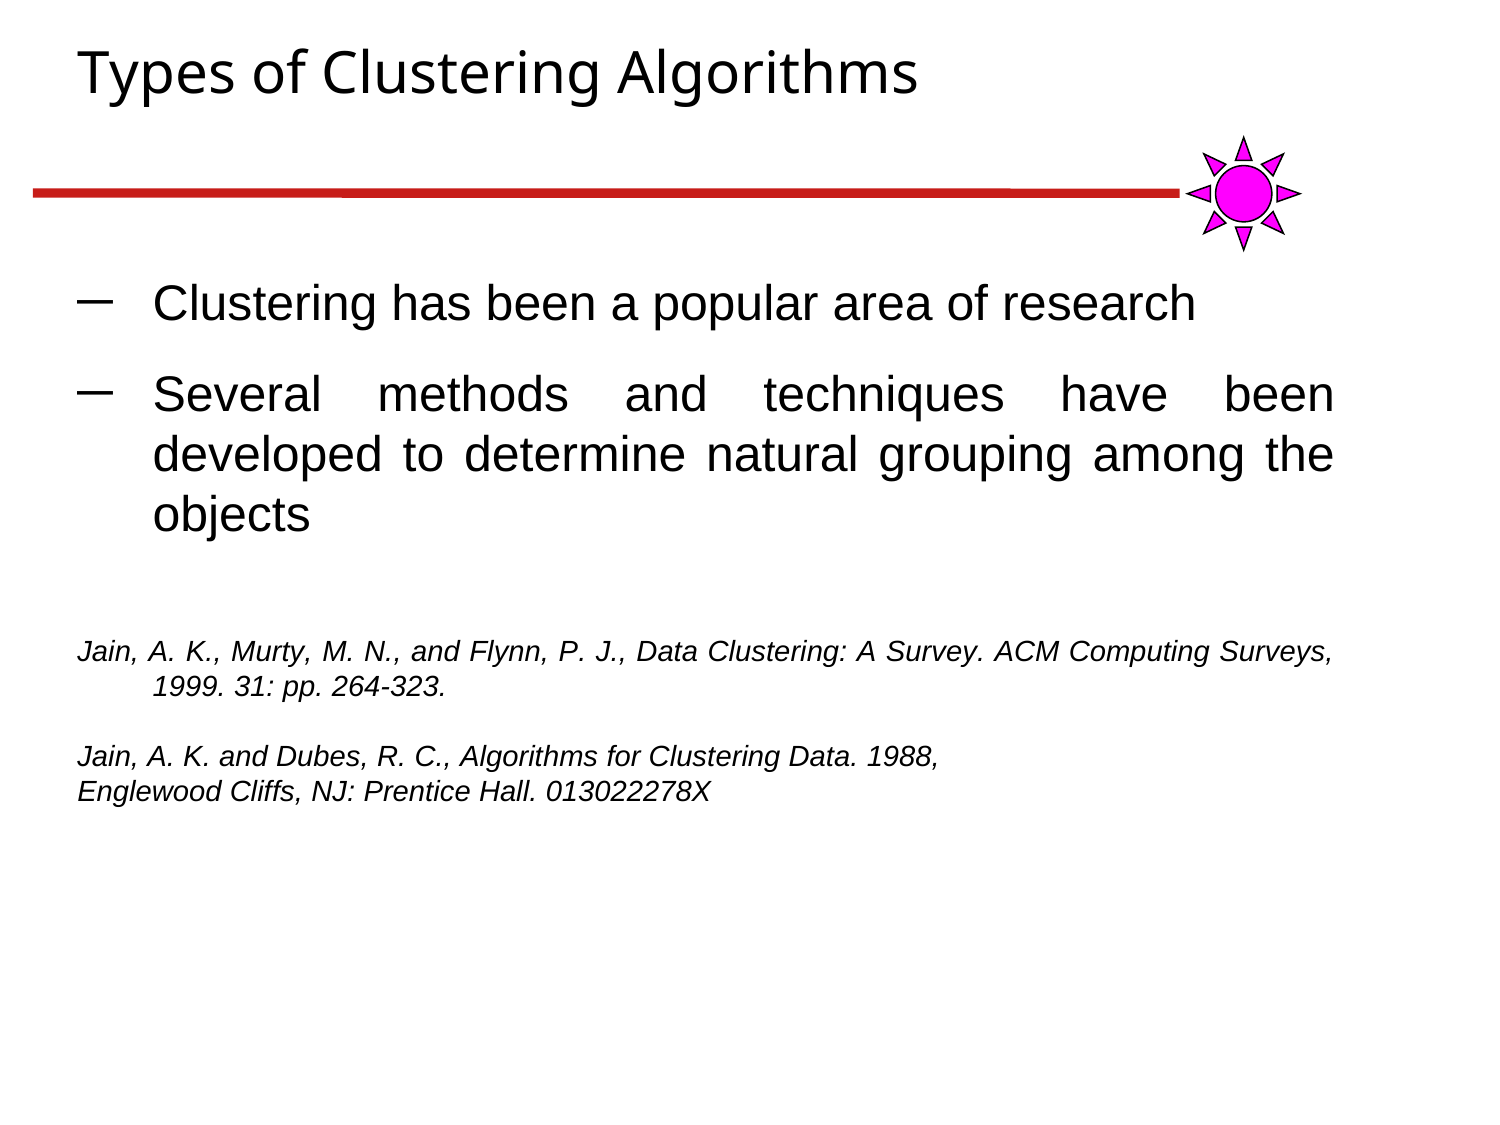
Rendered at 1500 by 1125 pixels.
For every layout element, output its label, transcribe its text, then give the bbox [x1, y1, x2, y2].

text_box Clustering has been a popular area of research Several methods and techniques have been developed to determine natural grouping among the objects Jain, A. K., Murty, M. N., and Flynn, P. J., Data Clustering: A Survey. ACM Computing Surveys, 1999. 31: pp. 264-323. Jain, A. K. and Dubes, R. C., Algorithms for Clustering Data. 1988, Englewood Cliffs, NJ: Prentice Hall. 013022278X [62, 262, 1351, 816]
text_box [1187, 185, 1211, 202]
text_box [1235, 227, 1252, 250]
text_box [1235, 137, 1252, 161]
text_box [1203, 153, 1226, 176]
text_box Types of Clustering Algorithms [62, 24, 1421, 113]
text_box [1277, 185, 1300, 202]
text_box [1215, 165, 1272, 222]
text_box [1261, 153, 1284, 176]
text_box [1203, 211, 1226, 234]
text_box [1261, 211, 1284, 234]
